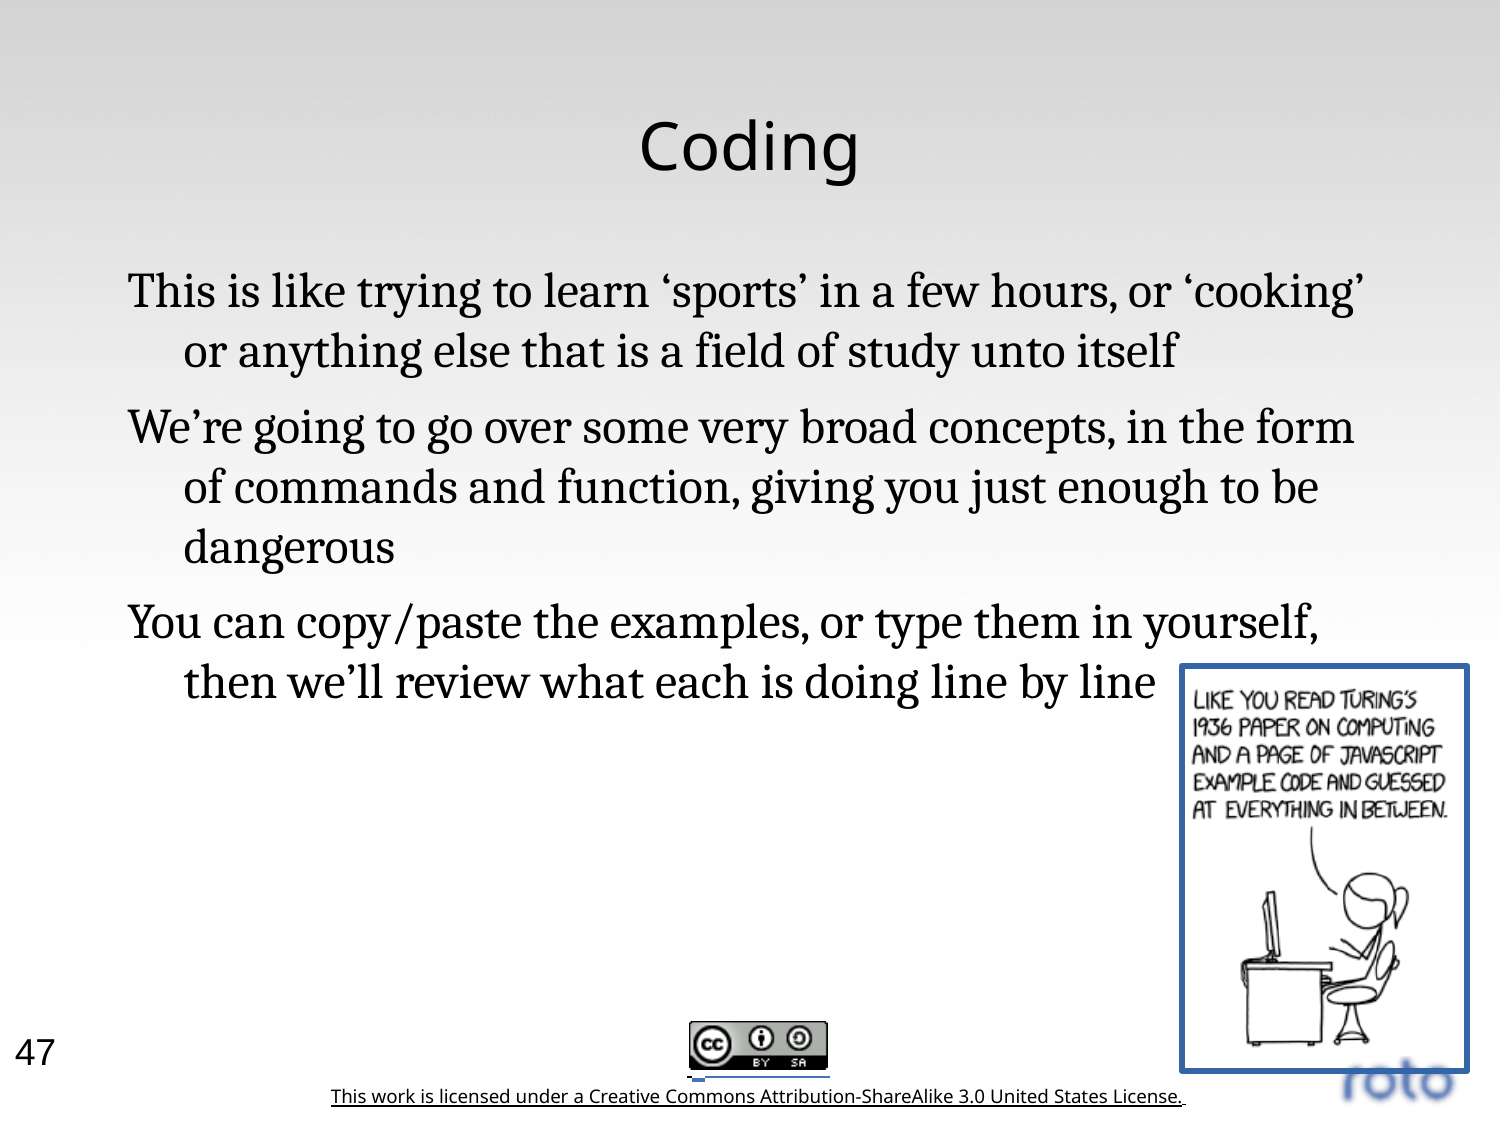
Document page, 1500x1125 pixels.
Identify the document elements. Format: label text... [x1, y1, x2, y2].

picture [0, 0, 1500, 1125]
list This is like trying to learn ‘sports’ in a few hours, or ‘cooking’ or anything else that is a field of study unto itself We’re going to go over some very broad concepts, in the form of commands and function, giving you just enough to be dangerous You can copy/paste the examples, or type them in yourself, then we’ll review what each is doing line by line [112, 249, 1388, 925]
title Coding [112, 49, 1388, 238]
